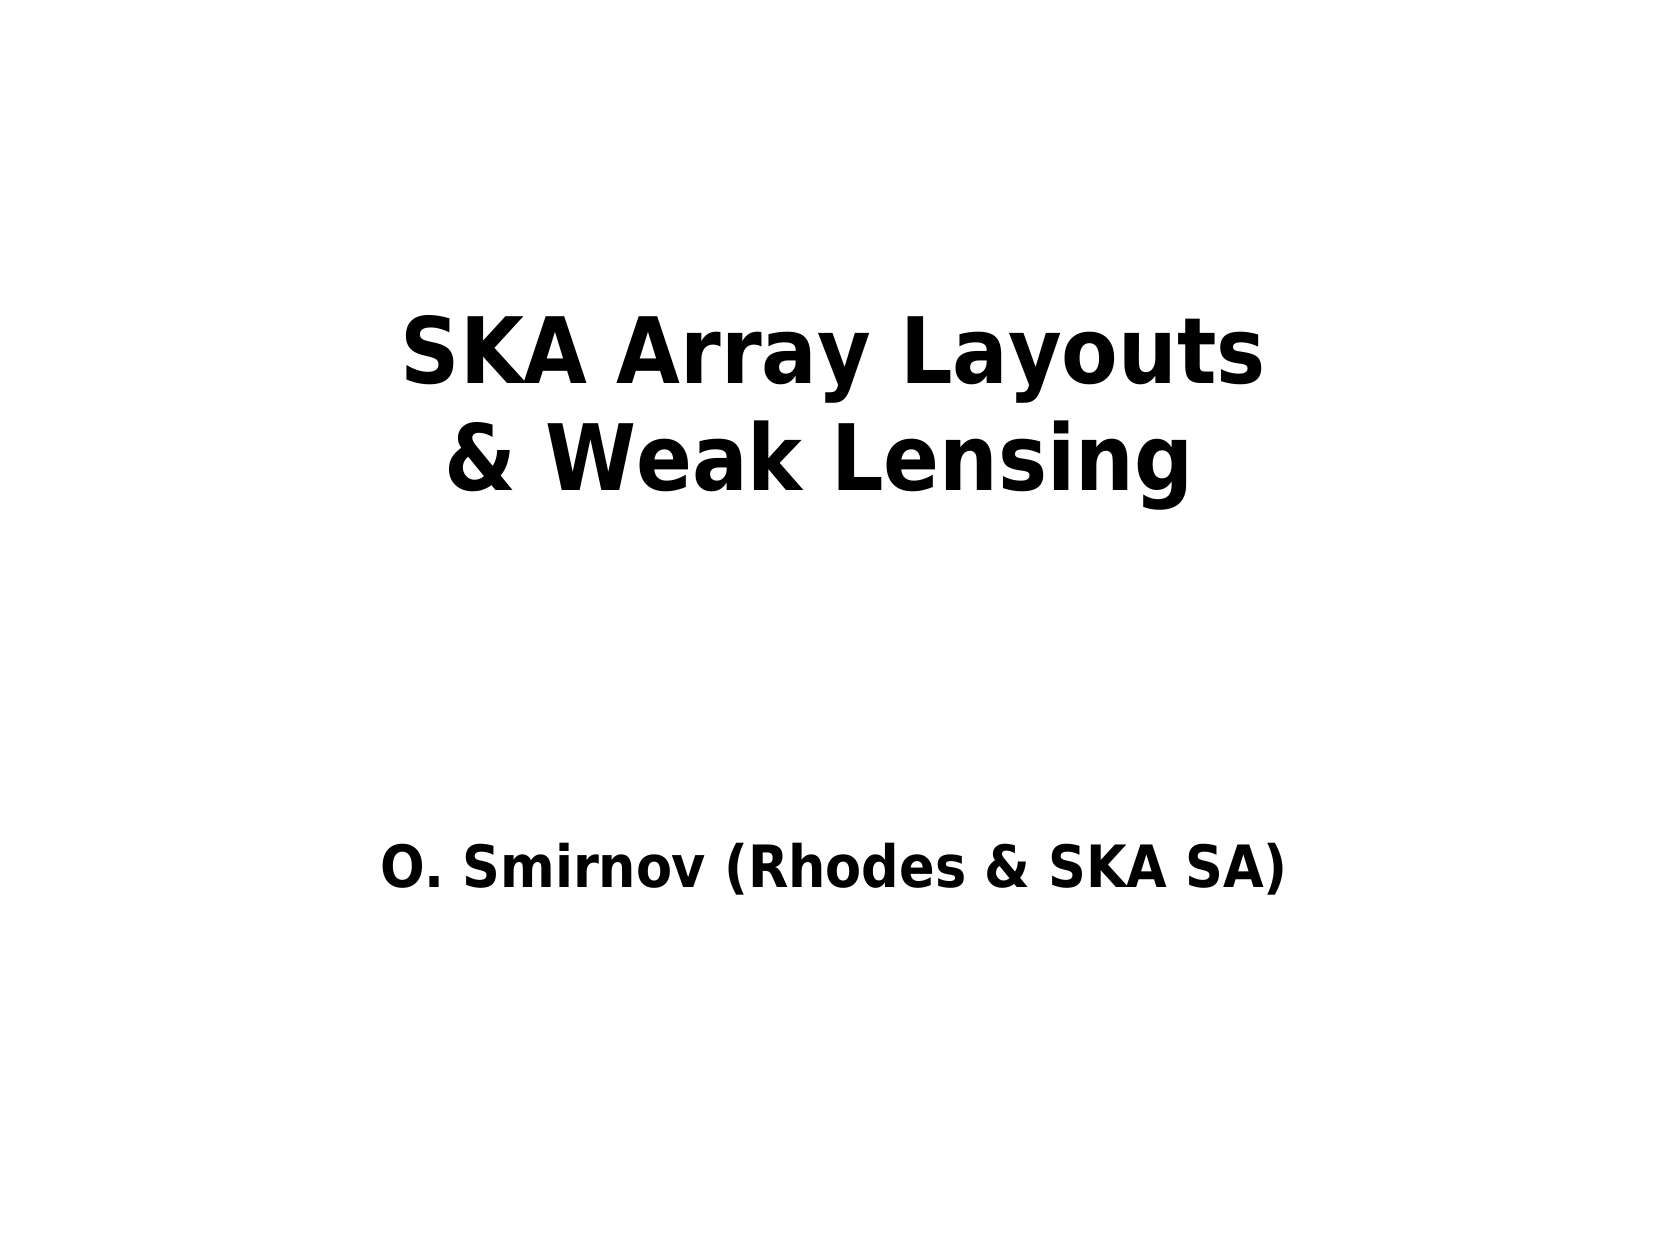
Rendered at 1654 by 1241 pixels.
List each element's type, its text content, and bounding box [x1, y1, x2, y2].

subtitle SKA Array Layouts & Weak Lensing O. Smirnov (Rhodes & SKA SA) [90, 120, 1579, 1081]
